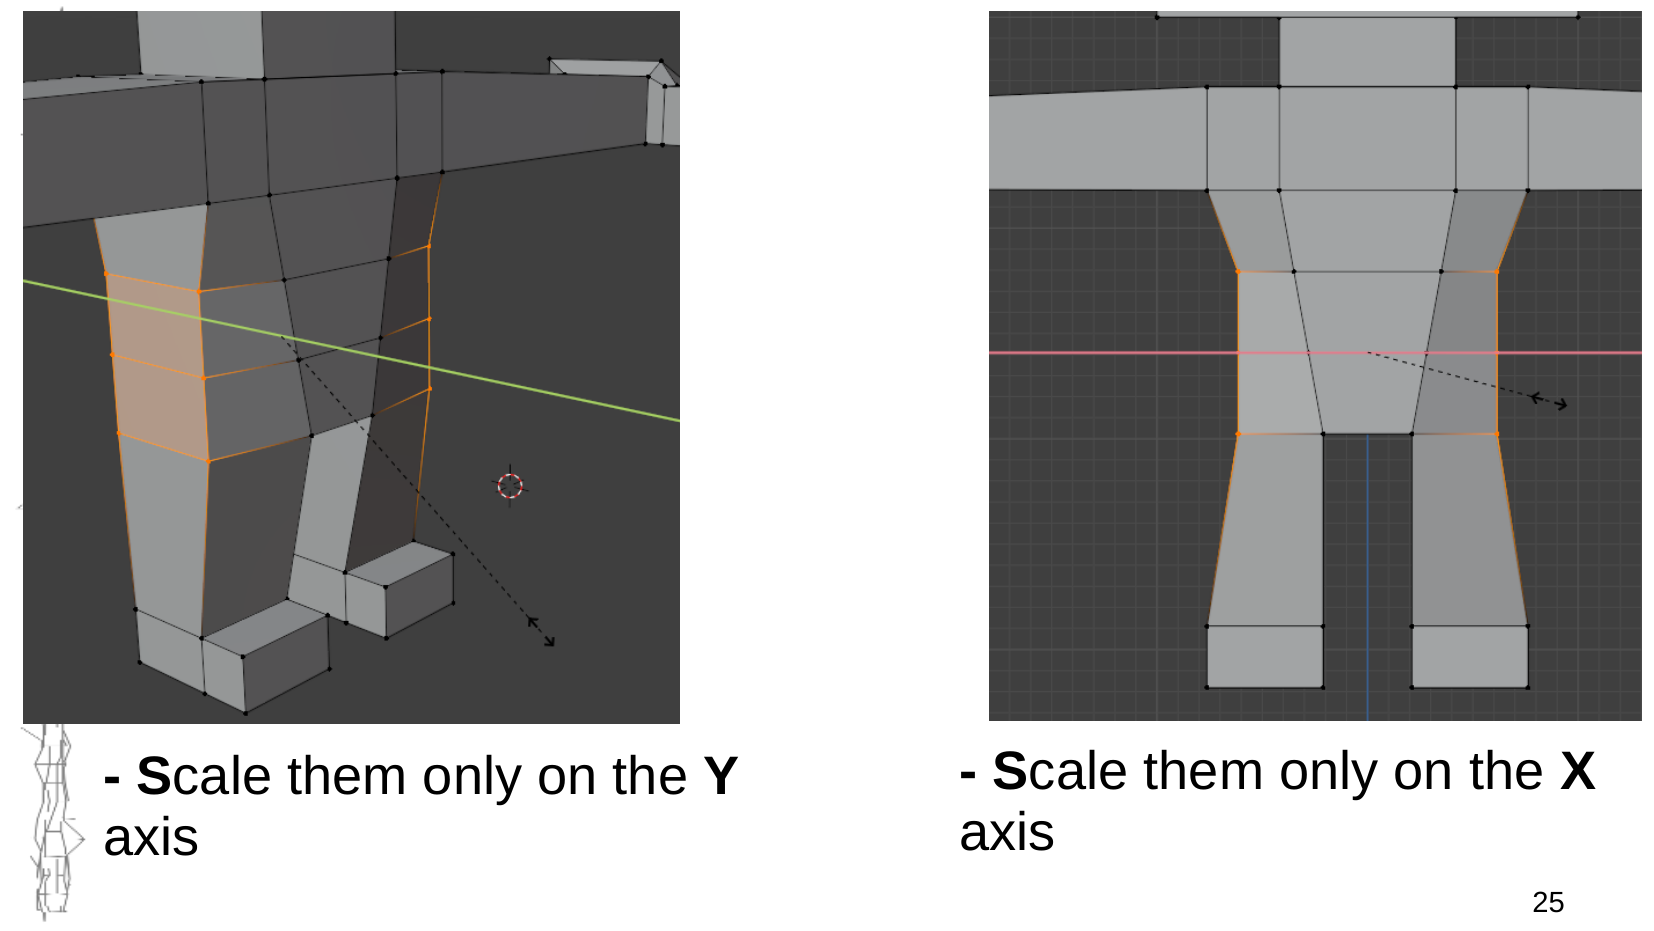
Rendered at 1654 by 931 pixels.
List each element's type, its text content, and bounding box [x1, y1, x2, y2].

picture [989, 11, 1645, 721]
text_box - Scale them only on the X axis [944, 733, 1625, 931]
picture [23, 11, 680, 725]
text_box - Scale them only on the Y axis [88, 738, 768, 931]
